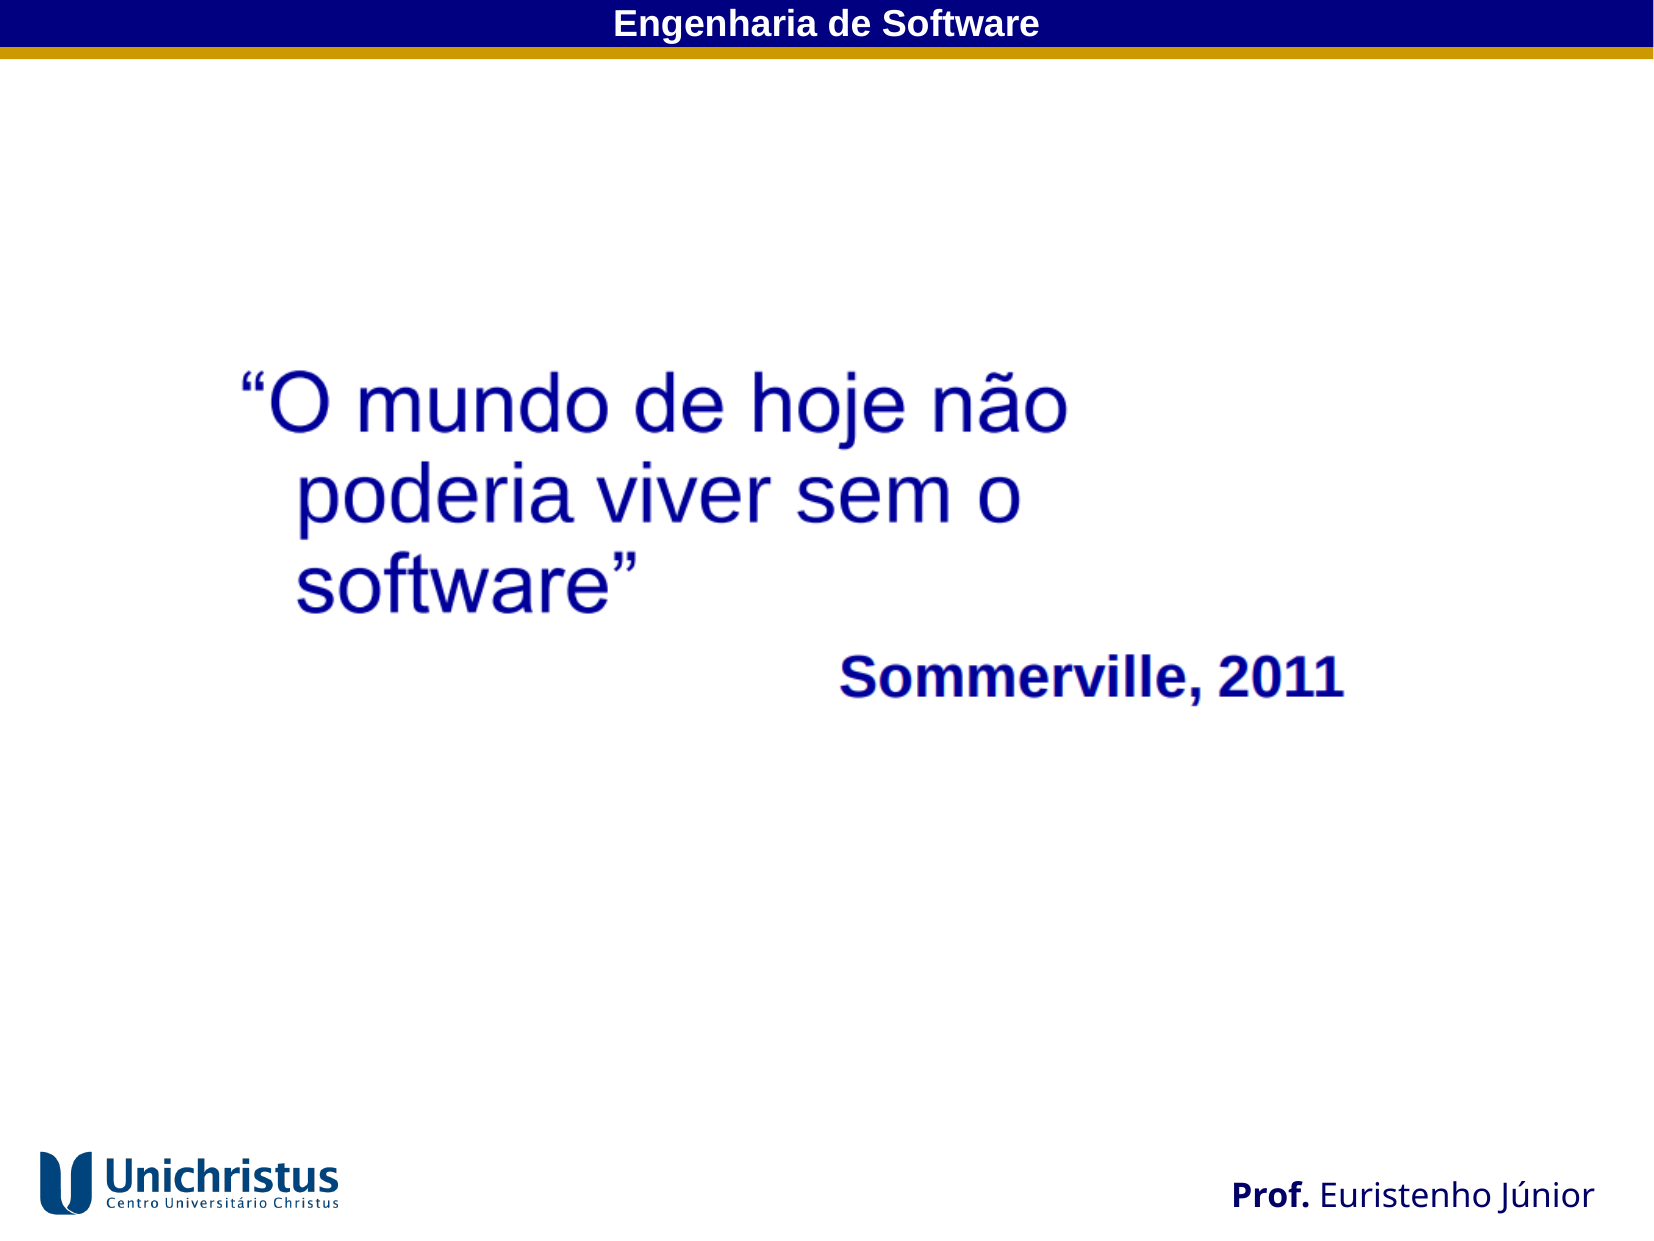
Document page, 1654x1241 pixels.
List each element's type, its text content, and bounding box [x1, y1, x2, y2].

picture [217, 330, 1382, 733]
text_box Engenharia de Software [0, 0, 1654, 47]
text_box Prof. Euristenho Júnior [1216, 1163, 1654, 1224]
text_box [0, 47, 1654, 60]
picture [35, 1148, 343, 1217]
